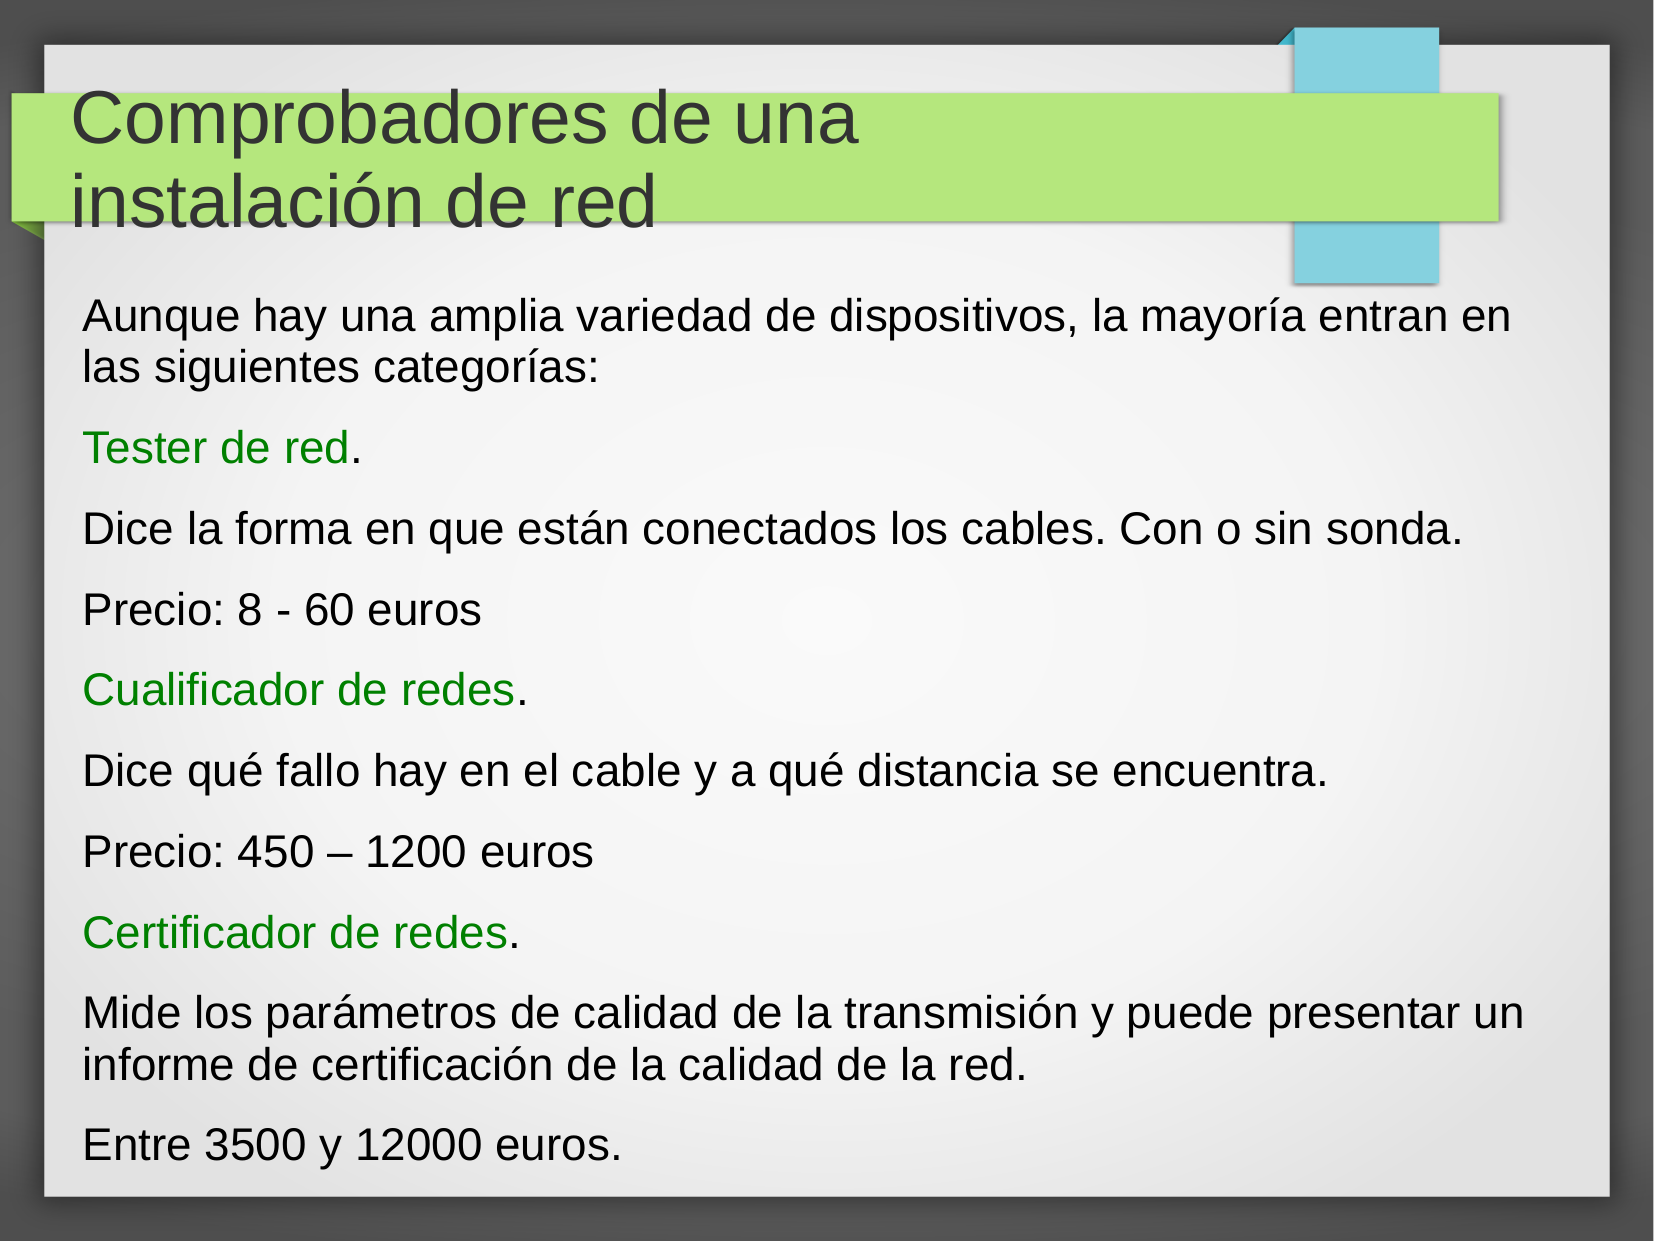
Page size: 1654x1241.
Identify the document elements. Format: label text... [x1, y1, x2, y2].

picture [0, 0, 1654, 1241]
title Comprobadores de una instalación de red [70, 75, 1229, 244]
list Aunque hay una amplia variedad de dispositivos, la mayoría entran en las siguientes categorías: Tester de red. Dice la forma en que están conectados los cables. Con o sin sonda. Precio: 8 - 60 euros Cualificador de redes. Dice qué fallo hay en el cable y a qué distancia se encuentra. Precio: 450 – 1200 euros Certificador de redes. Mide los parámetros de calidad de la transmisión y puede presentar un informe de certificación de la calidad de la red. Entre 3500 y 12000 euros. [82, 290, 1571, 1171]
